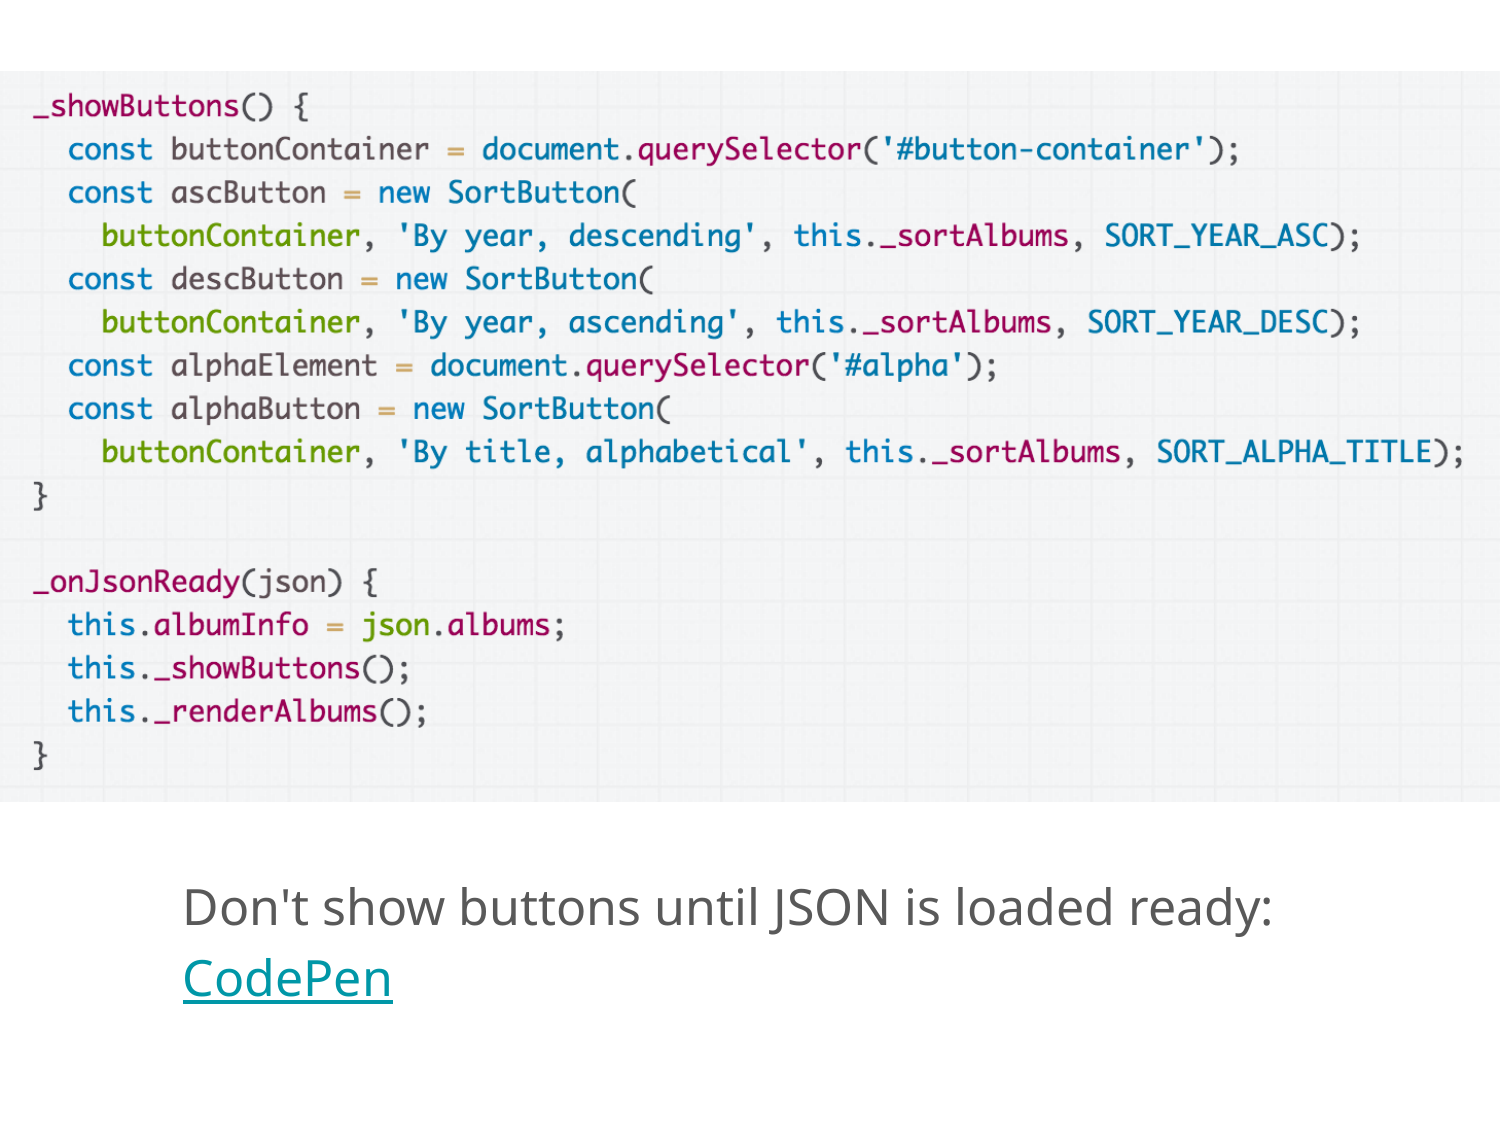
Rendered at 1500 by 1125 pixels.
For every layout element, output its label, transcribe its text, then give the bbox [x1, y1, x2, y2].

list Don't show buttons until JSON is loaded ready: CodePen [167, 851, 1412, 1024]
picture [0, 71, 1500, 802]
